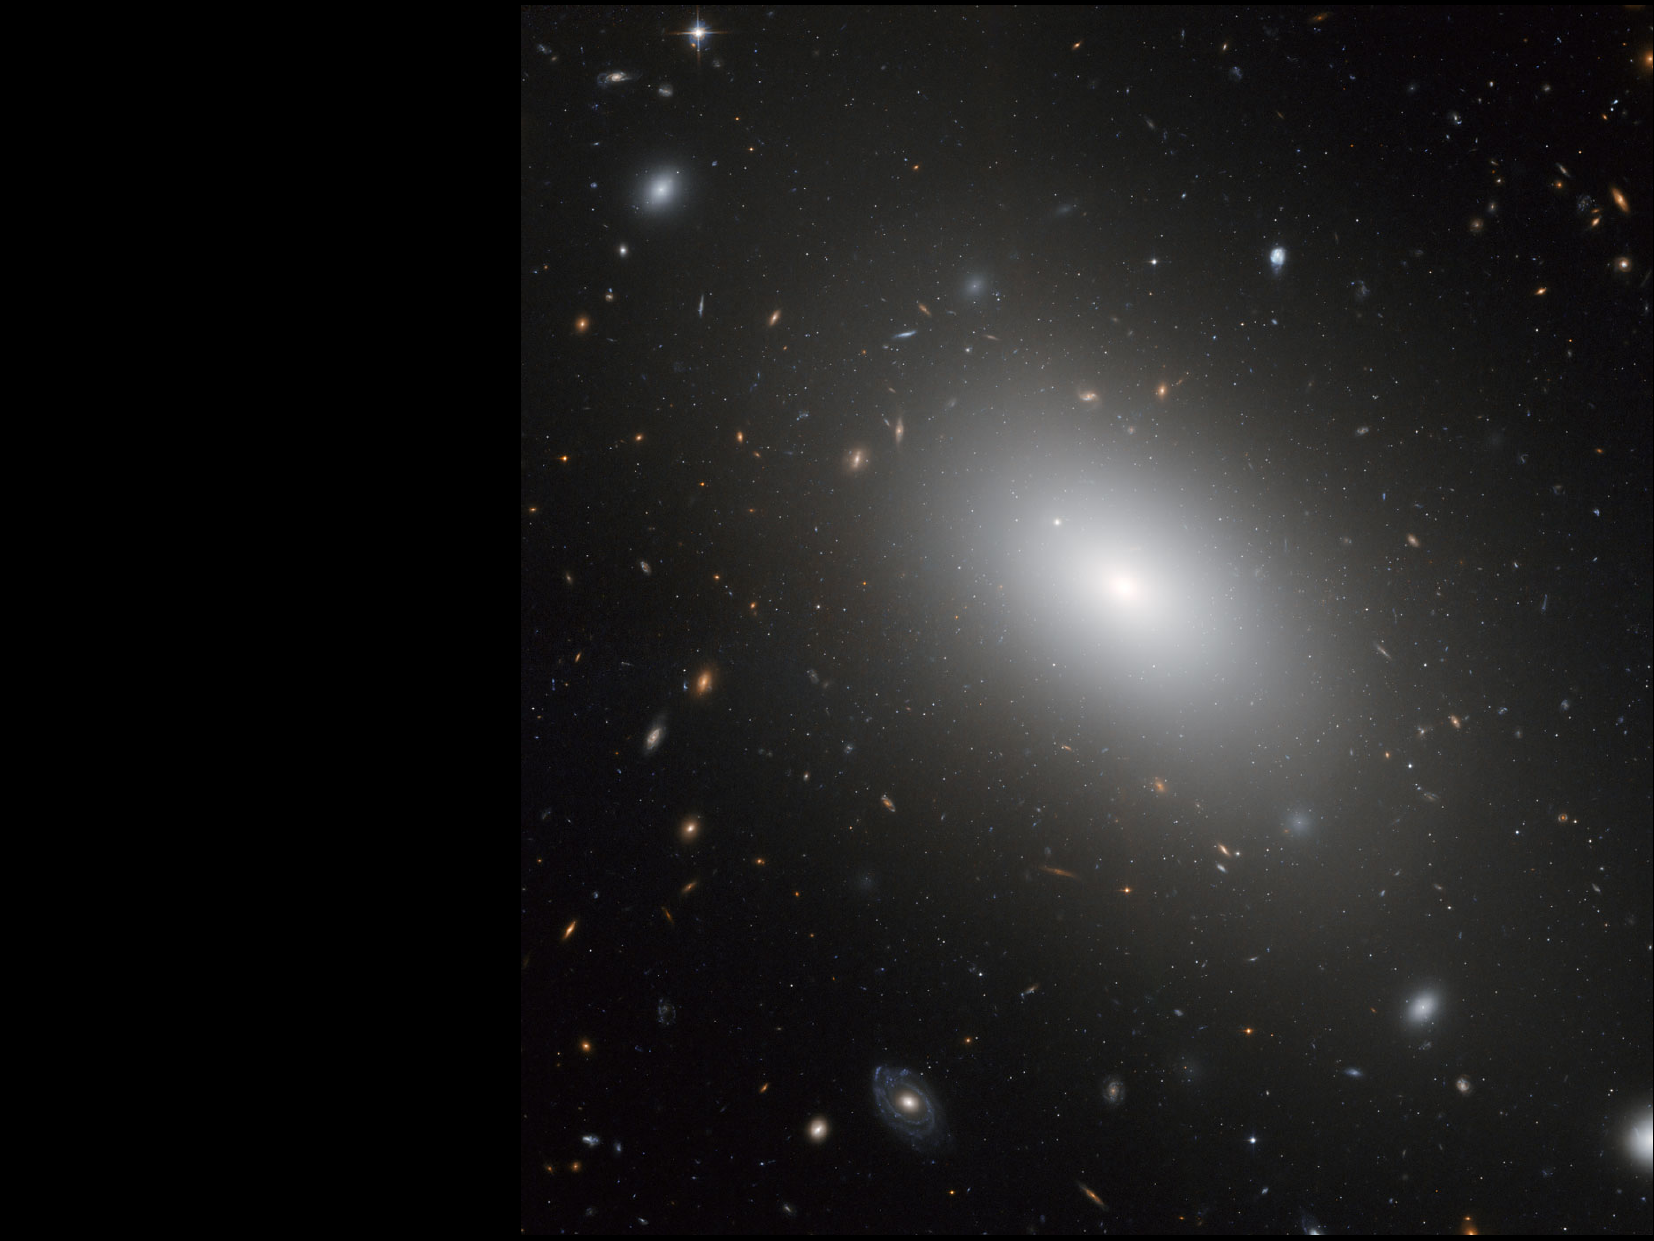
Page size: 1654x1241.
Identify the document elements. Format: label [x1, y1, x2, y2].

picture [521, 5, 1653, 1235]
